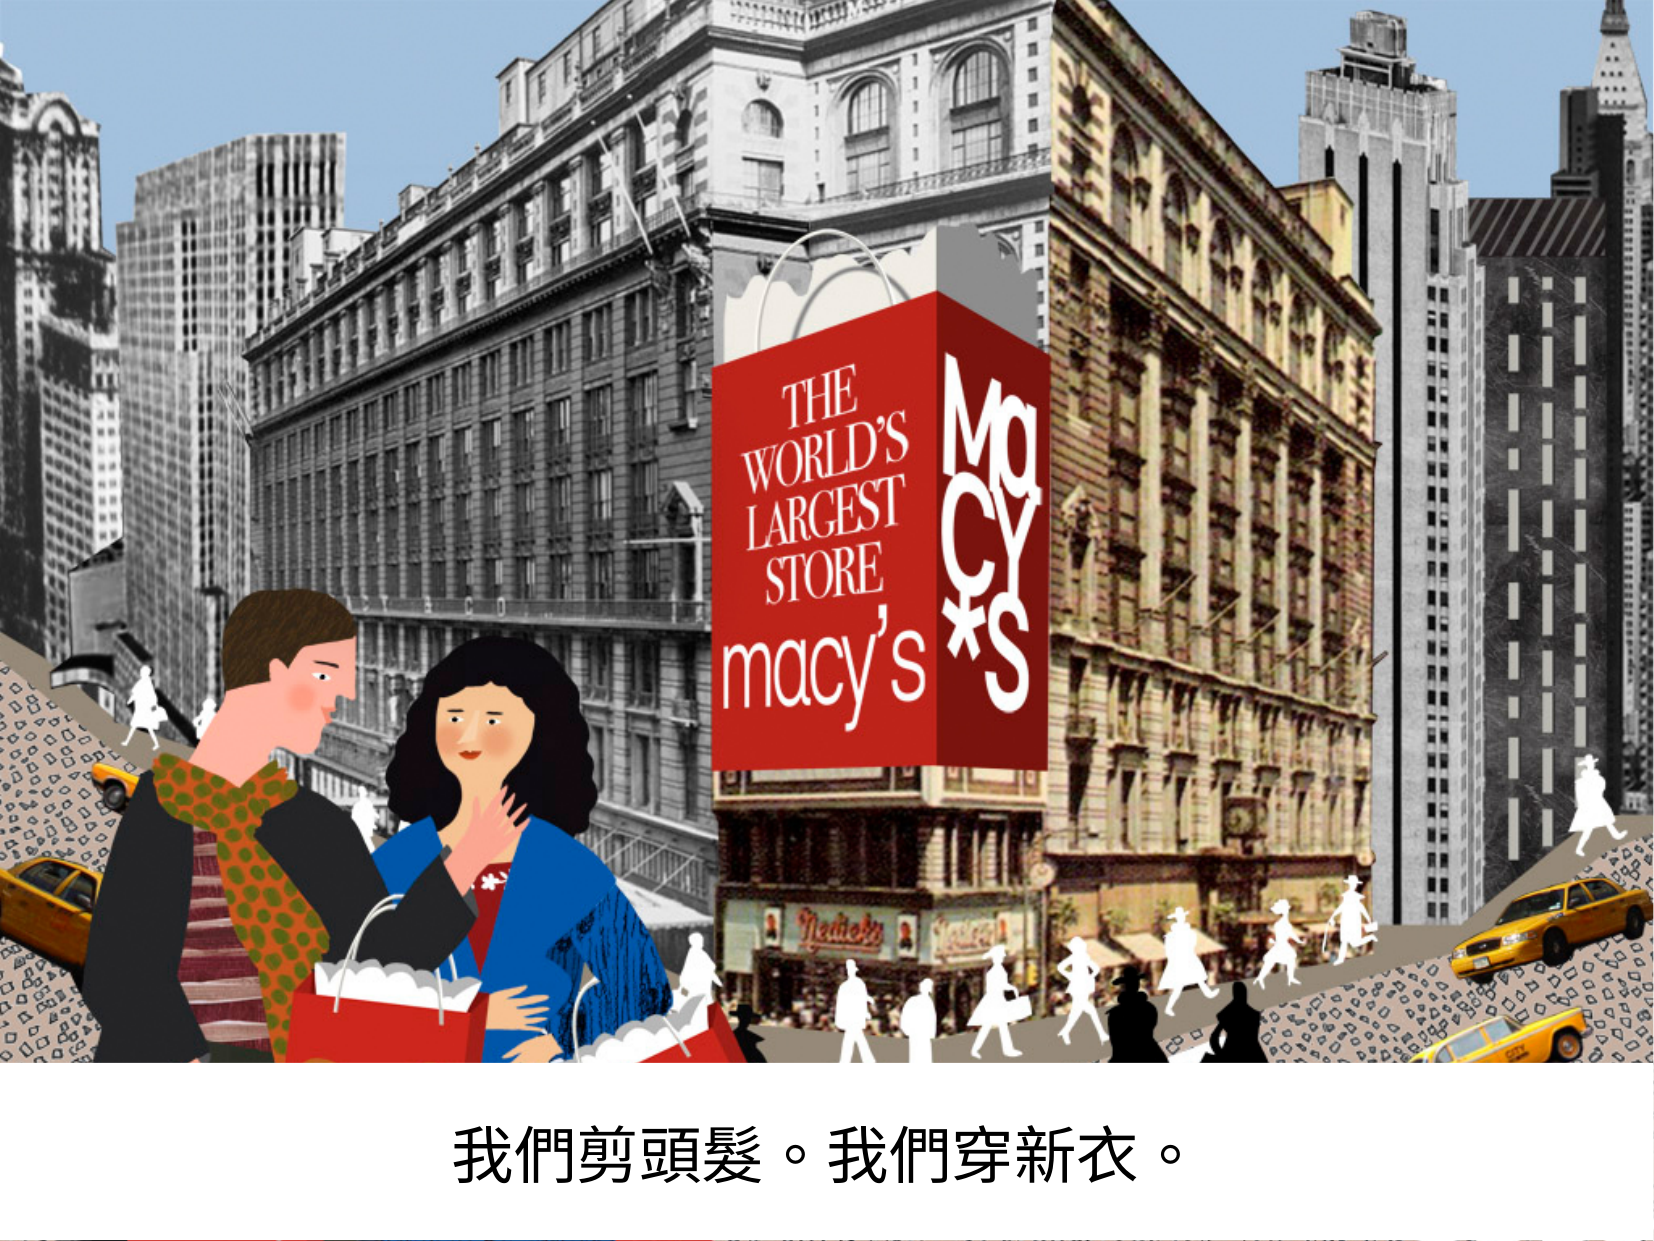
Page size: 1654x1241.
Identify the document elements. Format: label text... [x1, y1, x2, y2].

picture [0, 0, 1654, 1062]
title 我們剪頭髮。我們穿新衣。 [0, 1062, 1654, 1241]
